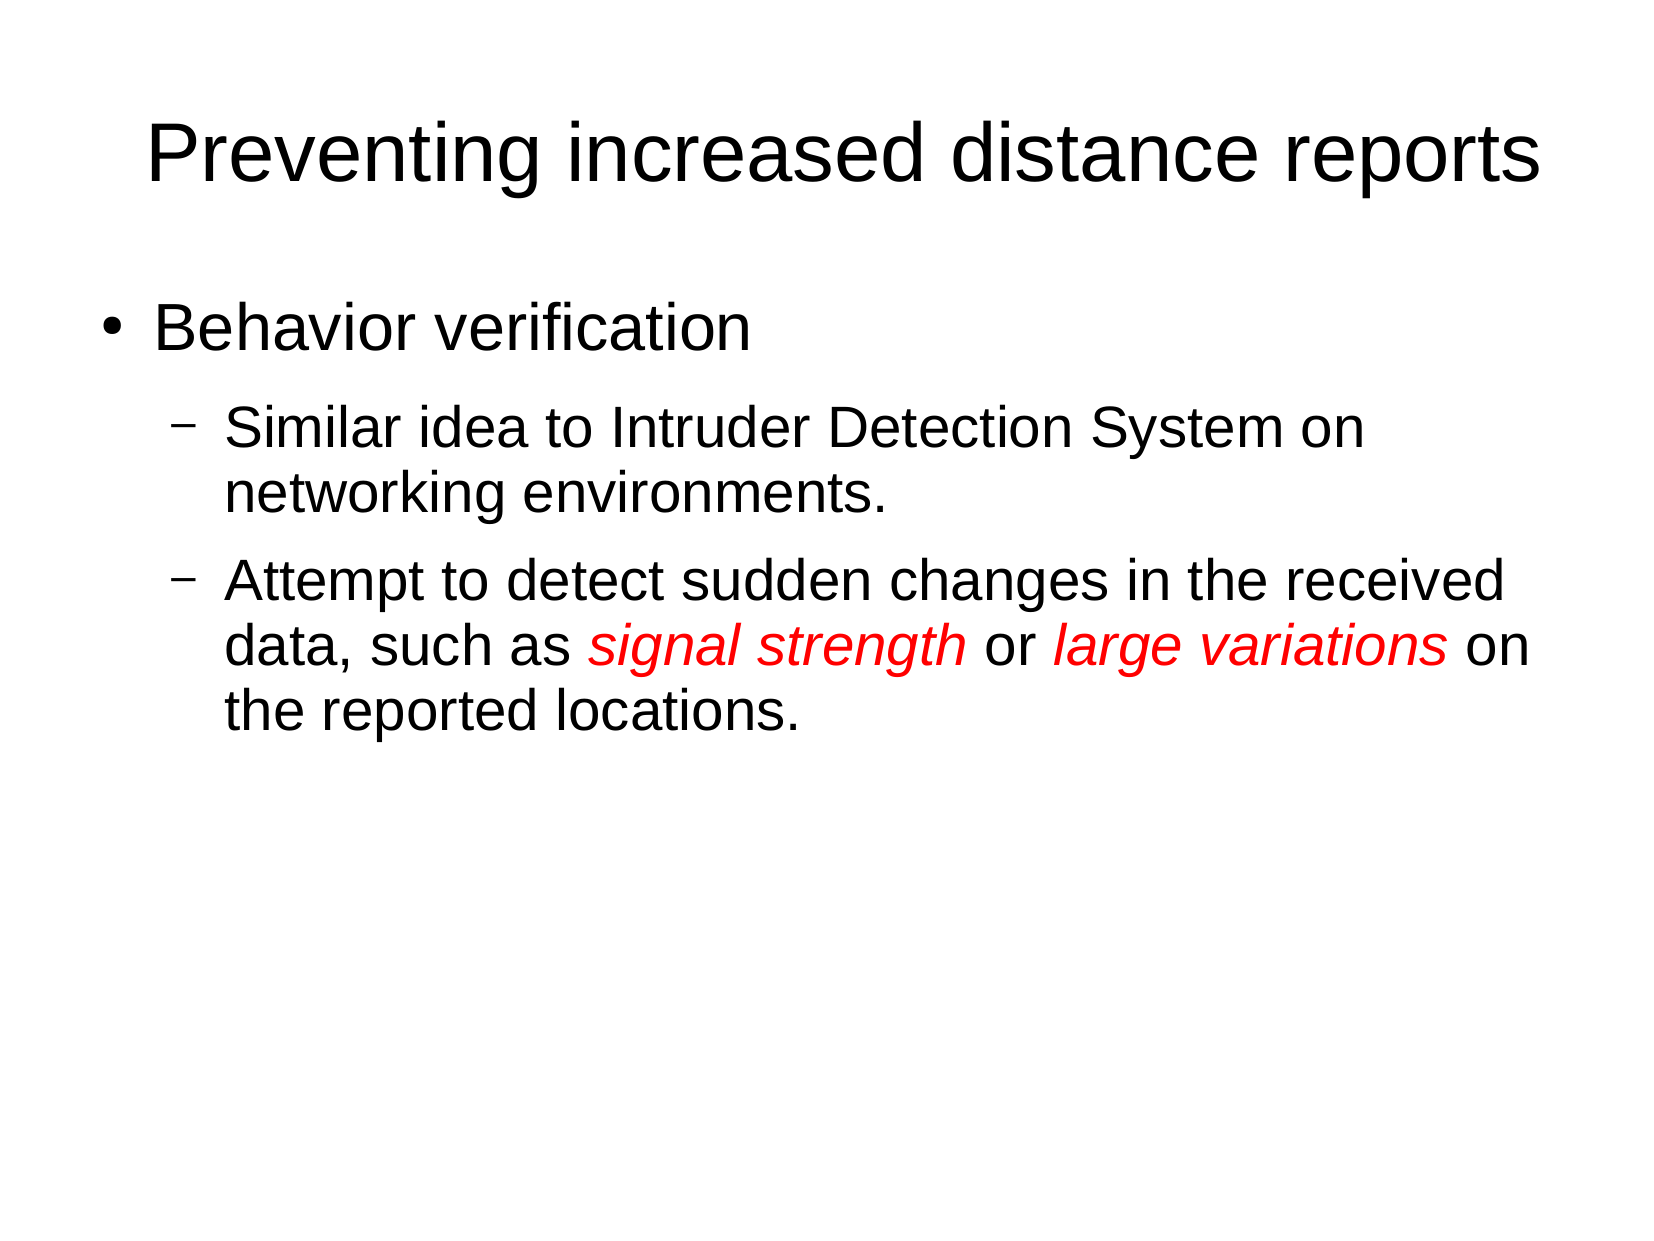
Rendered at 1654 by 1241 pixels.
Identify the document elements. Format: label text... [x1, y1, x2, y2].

list Behavior verification Similar idea to Intruder Detection System on networking environments. Attempt to detect sudden changes in the received data, such as signal strength or large variations on the reported locations. [82, 290, 1571, 1010]
title Preventing increased distance reports [82, 49, 1571, 257]
